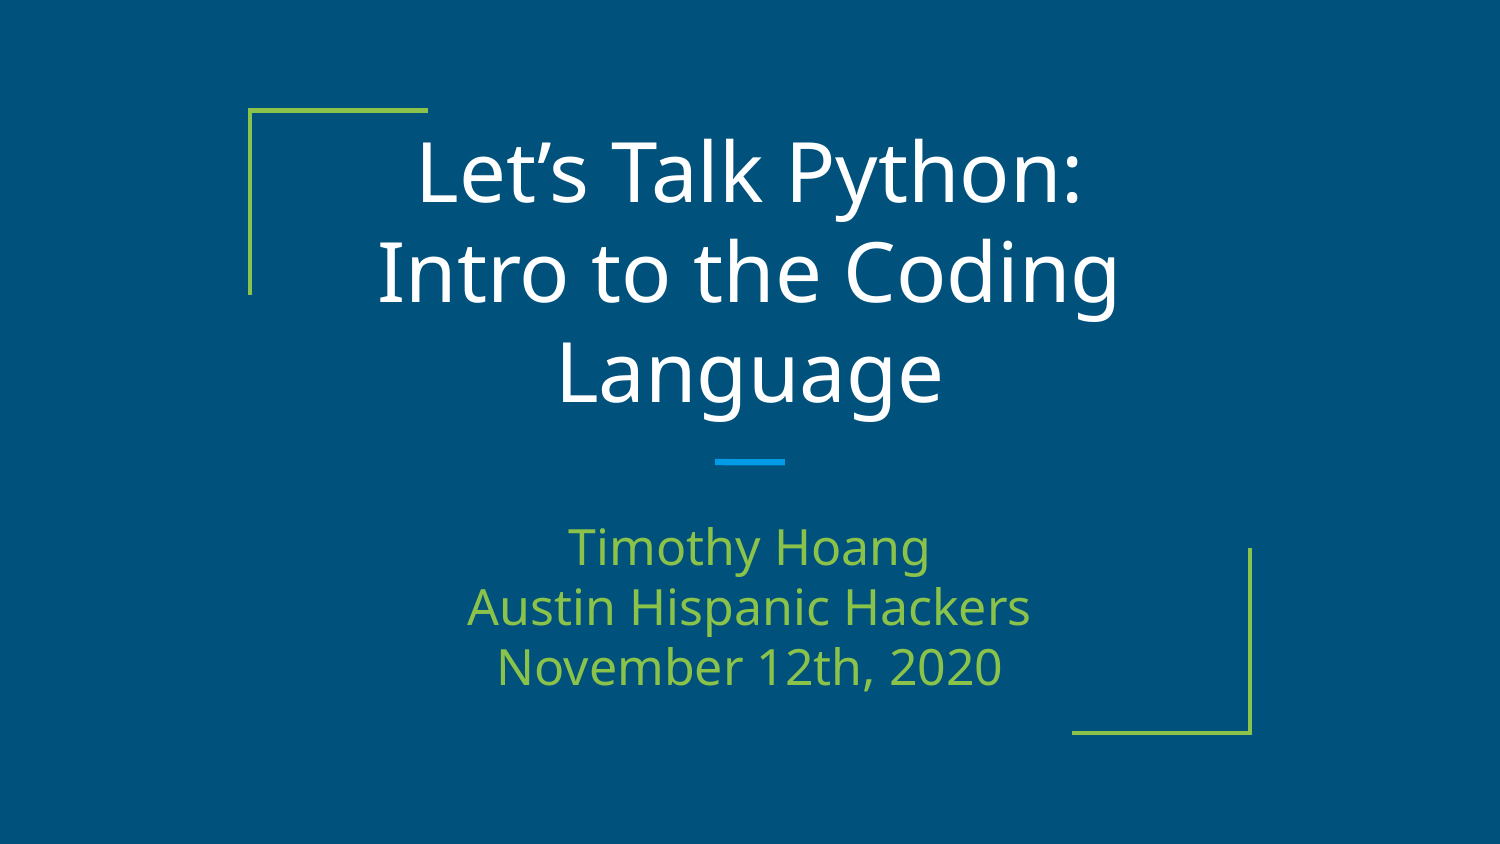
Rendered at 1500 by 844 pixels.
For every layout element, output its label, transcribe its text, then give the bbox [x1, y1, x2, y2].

title Let’s Talk Python: Intro to the Coding Language [275, 195, 1225, 435]
subtitle Timothy Hoang Austin Hispanic Hackers November 12th, 2020 [275, 500, 1225, 650]
